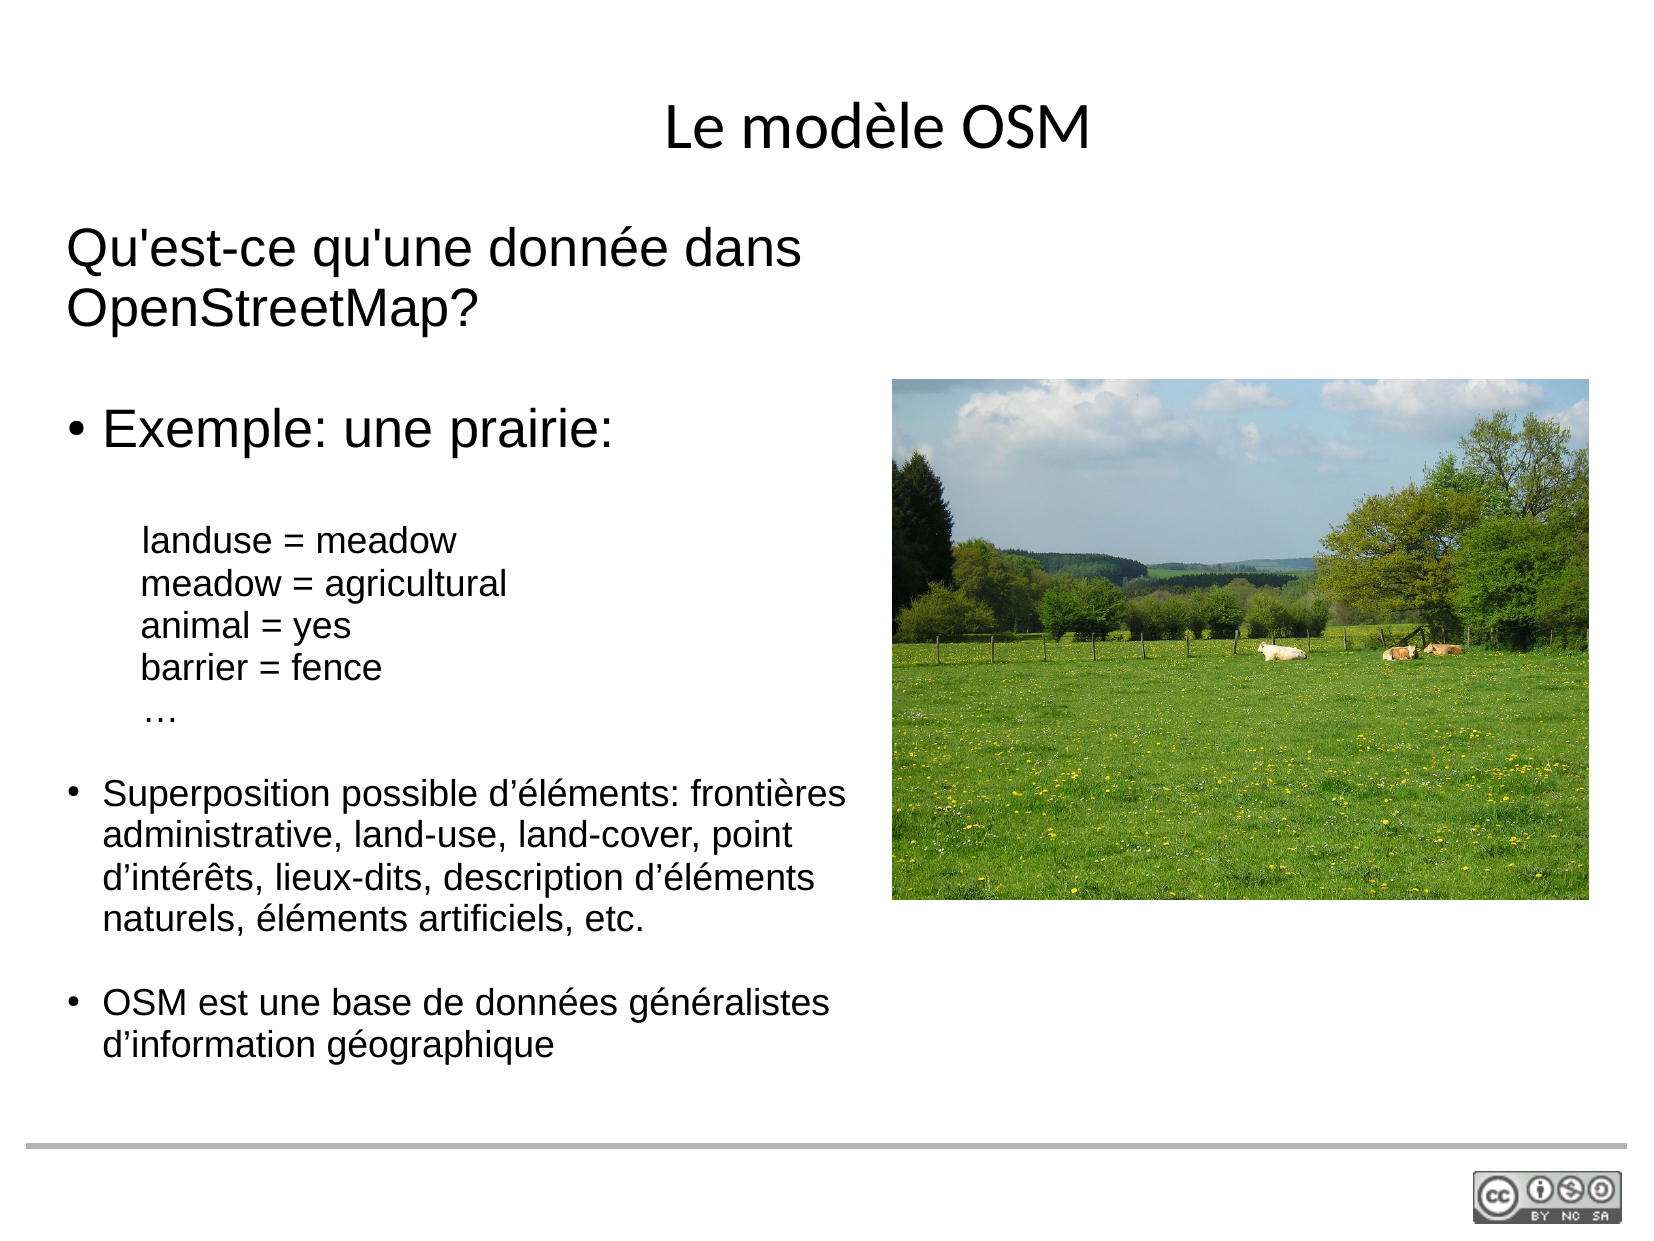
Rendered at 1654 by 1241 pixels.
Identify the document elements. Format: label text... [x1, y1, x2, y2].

list [871, 221, 1589, 1107]
picture [892, 379, 1589, 901]
title Le modèle OSM [135, 18, 1624, 226]
text_box Qu'est-ce qu'une donnée dans OpenStreetMap? Exemple: une prairie: landuse = meadow meadow = agricultural animal = yes barrier = fence … Superposition possible d’éléments: frontières administrative, land-use, land-cover, point d’intérêts, lieux-dits, description d’éléments naturels, éléments artificiels, etc. OSM est une base de données généralistes d’information géographique [52, 210, 871, 1192]
